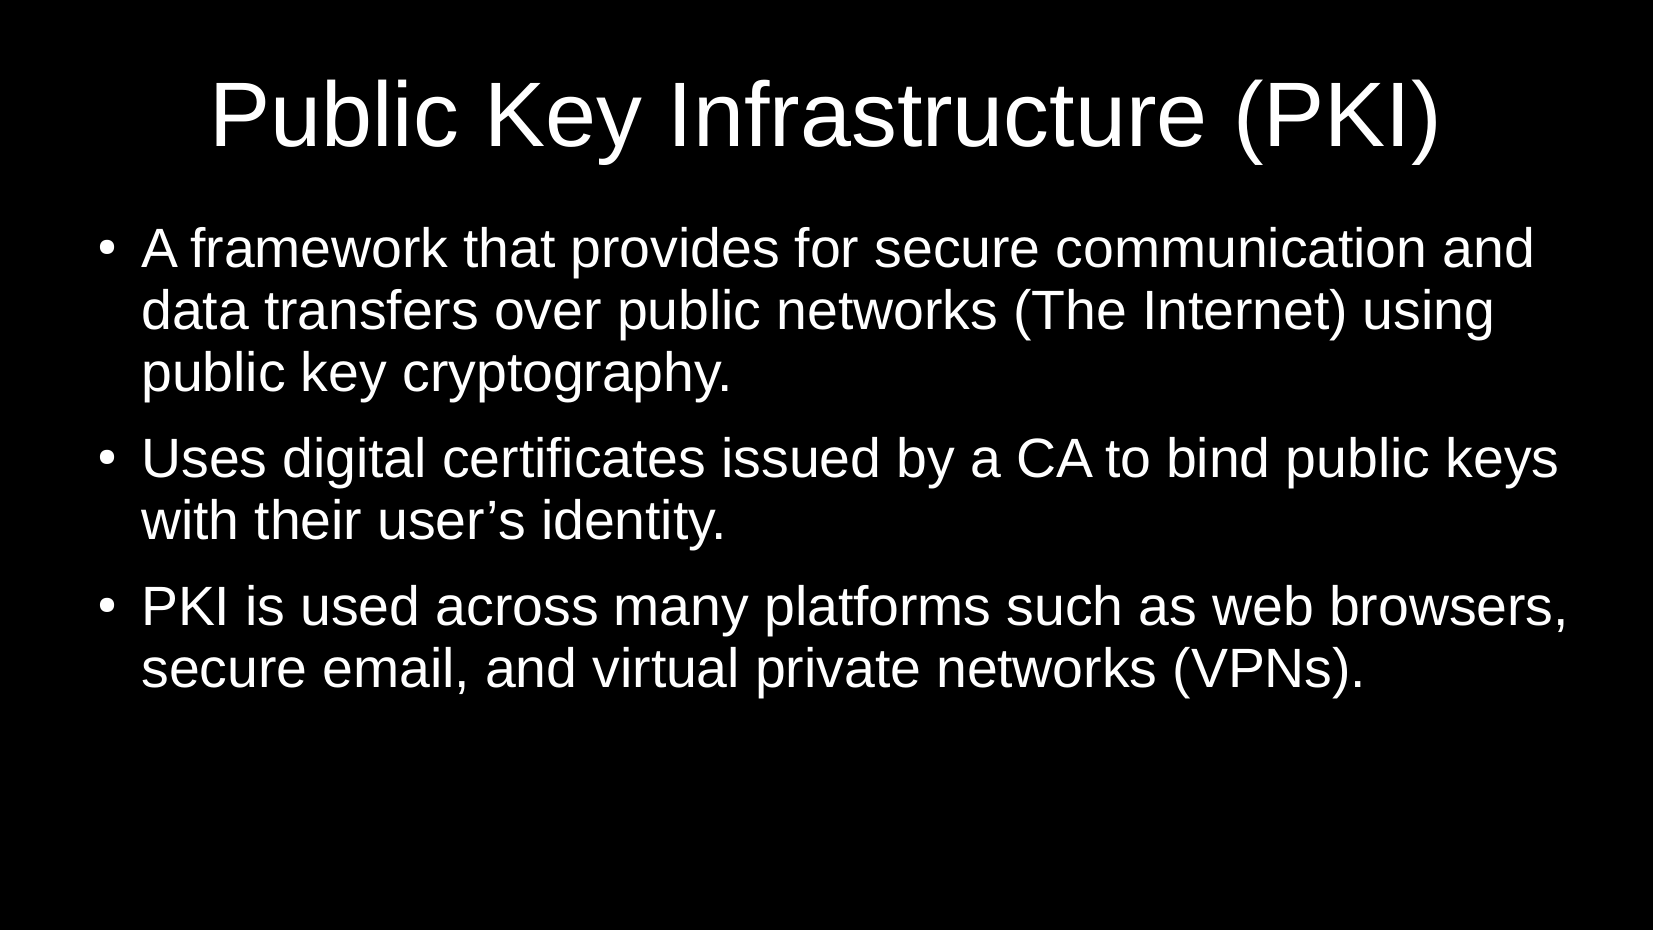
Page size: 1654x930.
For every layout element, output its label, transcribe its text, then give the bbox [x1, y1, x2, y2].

title Public Key Infrastructure (PKI) [82, 37, 1571, 193]
list A framework that provides for secure communication and data transfers over public networks (The Internet) using public key cryptography. Uses digital certificates issued by a CA to bind public keys with their user’s identity. PKI is used across many platforms such as web browsers, secure email, and virtual private networks (VPNs). [82, 217, 1571, 757]
